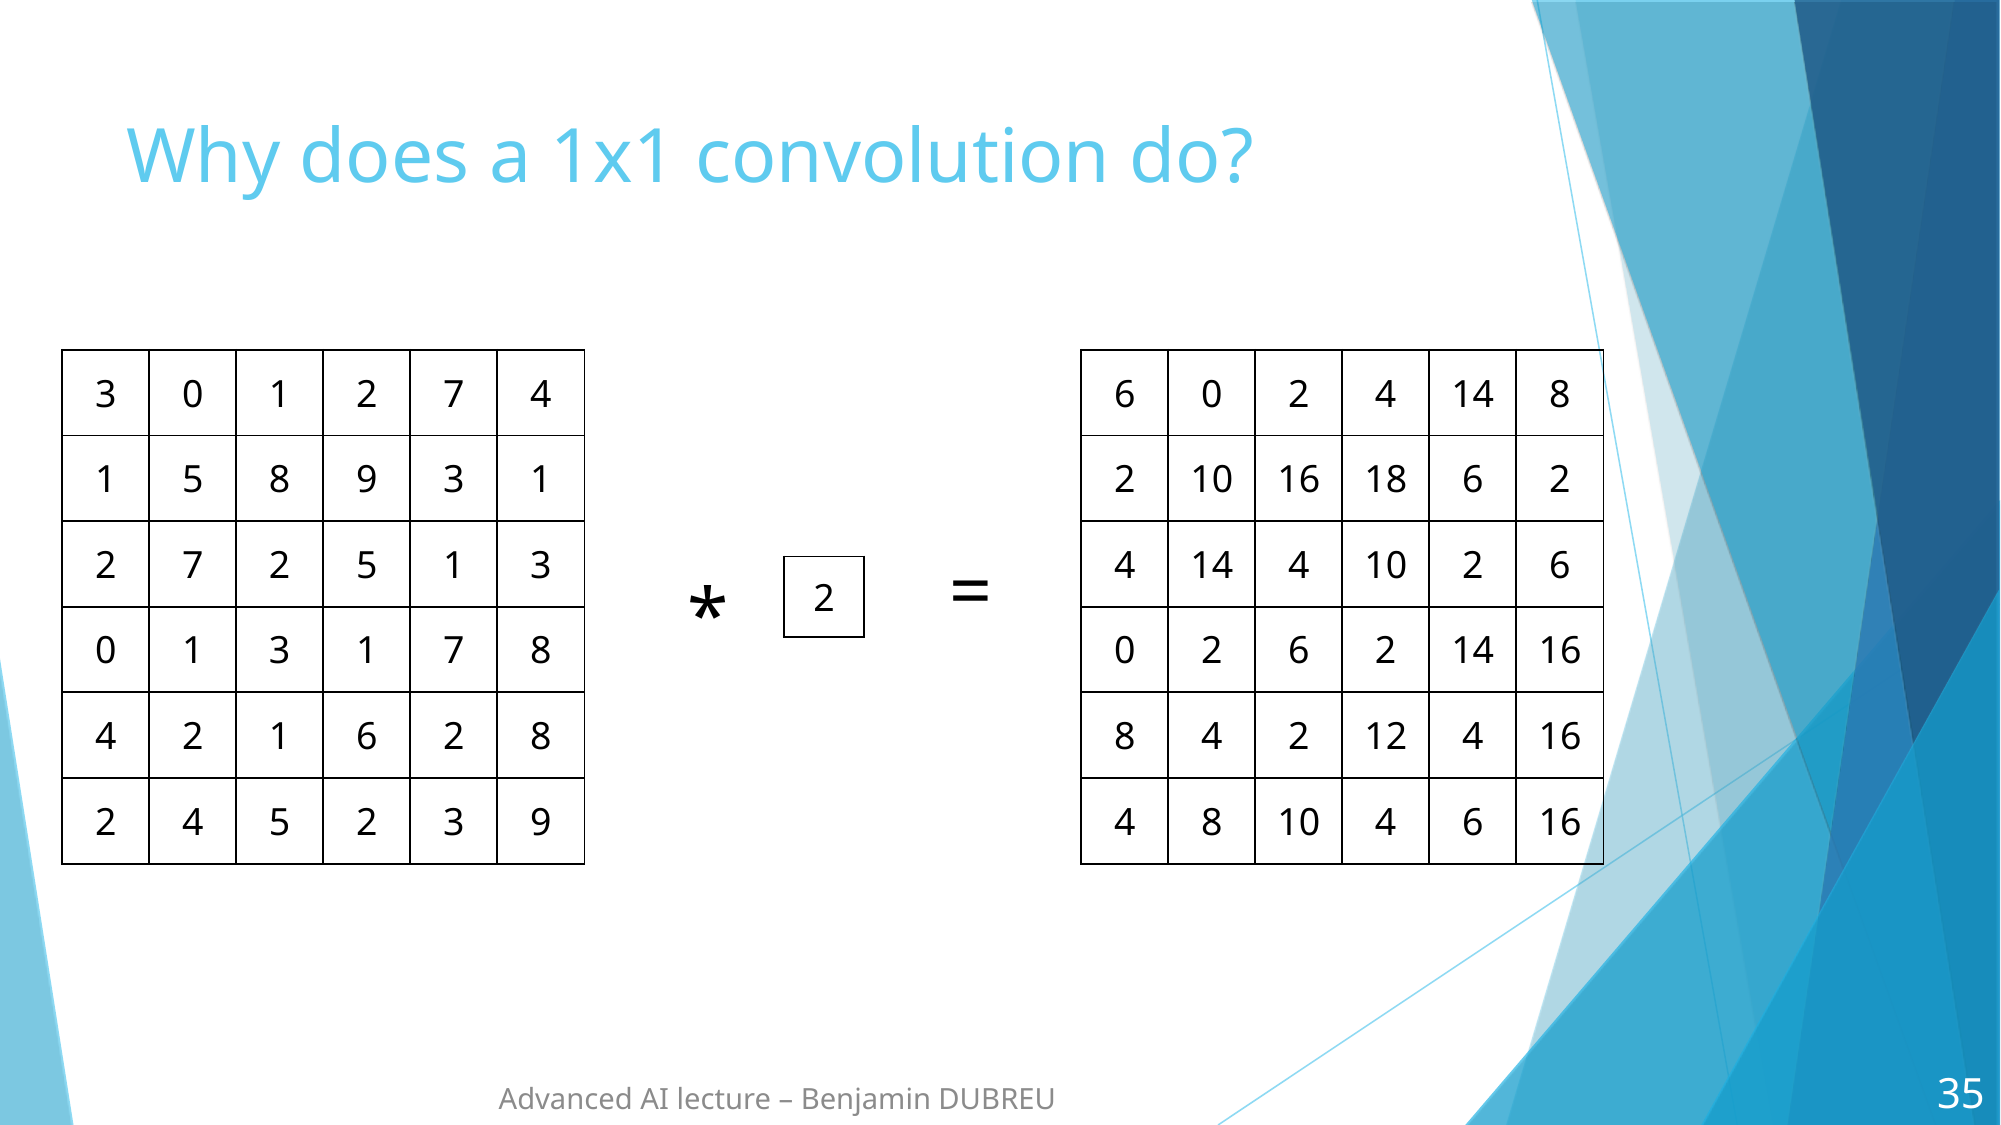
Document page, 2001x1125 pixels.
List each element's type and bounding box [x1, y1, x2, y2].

table_cell [498, 608, 584, 691]
table_cell [1343, 779, 1428, 863]
table_cell [150, 693, 235, 777]
table_cell [150, 779, 235, 863]
table_header [150, 351, 235, 435]
table_header [1169, 351, 1254, 435]
title [111, 99, 1522, 317]
table_cell [411, 522, 496, 606]
table_cell [1256, 608, 1341, 691]
table_header [237, 351, 322, 435]
table_header [1256, 351, 1341, 435]
footer [483, 1067, 1517, 1125]
table_cell [498, 522, 584, 606]
table_cell [1517, 522, 1603, 606]
table_cell [411, 779, 496, 863]
slide_number [1887, 1065, 2000, 1125]
table_cell [1082, 608, 1167, 691]
table_cell [150, 436, 235, 520]
table_cell [498, 693, 584, 777]
table_header [1430, 351, 1515, 435]
table_cell [324, 608, 409, 691]
table_cell [1517, 436, 1603, 520]
table_cell [1256, 779, 1341, 863]
table_cell [1430, 522, 1515, 606]
table_cell [1169, 693, 1254, 777]
table_cell [150, 608, 235, 691]
table_cell [150, 522, 235, 606]
table_cell [237, 608, 322, 691]
table_cell [237, 522, 322, 606]
table_header [324, 351, 409, 435]
table_cell [63, 522, 148, 606]
table_cell [1256, 522, 1341, 606]
table_cell [411, 693, 496, 777]
table_cell [324, 522, 409, 606]
table_cell [411, 608, 496, 691]
table_cell [1169, 608, 1254, 691]
table_cell [1517, 608, 1603, 691]
table_cell [324, 436, 409, 520]
table_cell [1082, 779, 1167, 863]
table_cell [498, 436, 584, 520]
table_cell [1517, 693, 1603, 777]
table_cell [1169, 522, 1254, 606]
text_box [935, 535, 1008, 641]
table_header [785, 557, 863, 636]
table_cell [1256, 436, 1341, 520]
table_cell [1082, 436, 1167, 520]
text_box [672, 560, 744, 666]
table_header [1343, 351, 1428, 435]
table_cell [1430, 779, 1515, 863]
table_cell [63, 608, 148, 691]
table_cell [1082, 522, 1167, 606]
table_cell [1343, 522, 1428, 606]
table_cell [411, 436, 496, 520]
table_cell [1343, 693, 1428, 777]
table_header [63, 351, 148, 435]
table_cell [1343, 436, 1428, 520]
table_cell [1517, 779, 1603, 863]
table_cell [63, 779, 148, 863]
table_cell [237, 436, 322, 520]
table_cell [1169, 779, 1254, 863]
table_cell [1343, 608, 1428, 691]
table_cell [1169, 436, 1254, 520]
table_cell [237, 693, 322, 777]
table_cell [63, 693, 148, 777]
table_header [1082, 351, 1167, 435]
table_cell [324, 693, 409, 777]
table_cell [1256, 693, 1341, 777]
table_header [411, 351, 496, 435]
table_cell [1430, 693, 1515, 777]
table_header [498, 351, 584, 435]
table_header [1517, 351, 1603, 435]
table_cell [237, 779, 322, 863]
table_cell [324, 779, 409, 863]
table_cell [1430, 608, 1515, 691]
table_cell [63, 436, 148, 520]
table_cell [1082, 693, 1167, 777]
table_cell [498, 779, 584, 863]
table_cell [1430, 436, 1515, 520]
